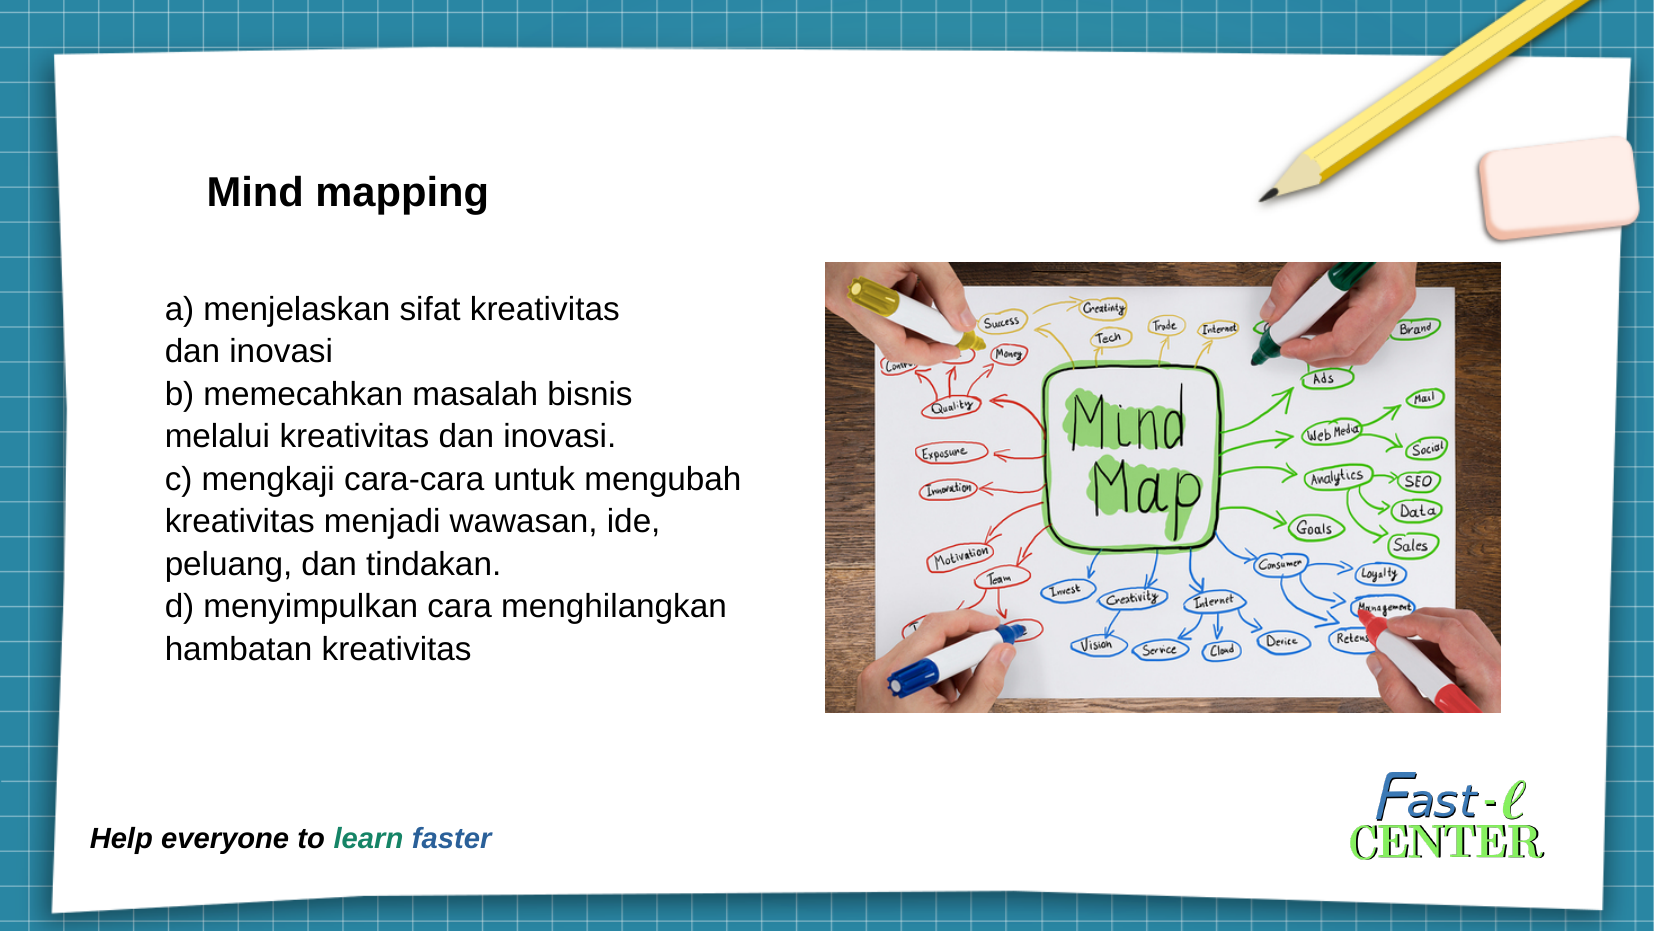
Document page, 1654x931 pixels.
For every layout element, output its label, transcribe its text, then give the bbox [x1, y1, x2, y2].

text_box a) menjelaskan sifat kreativitas dan inovasi b) memecahkan masalah bisnis melalui kreativitas dan inovasi. c) mengkaji cara-cara untuk mengubah kreativitas menjadi wawasan, ide, peluang, dan tindakan. d) menyimpulkan cara menghilangkan hambatan kreativitas [150, 276, 767, 676]
text_box Mind mapping [191, 160, 676, 226]
text_box Help everyone to learn faster [75, 814, 507, 863]
picture [0, 0, 1654, 931]
